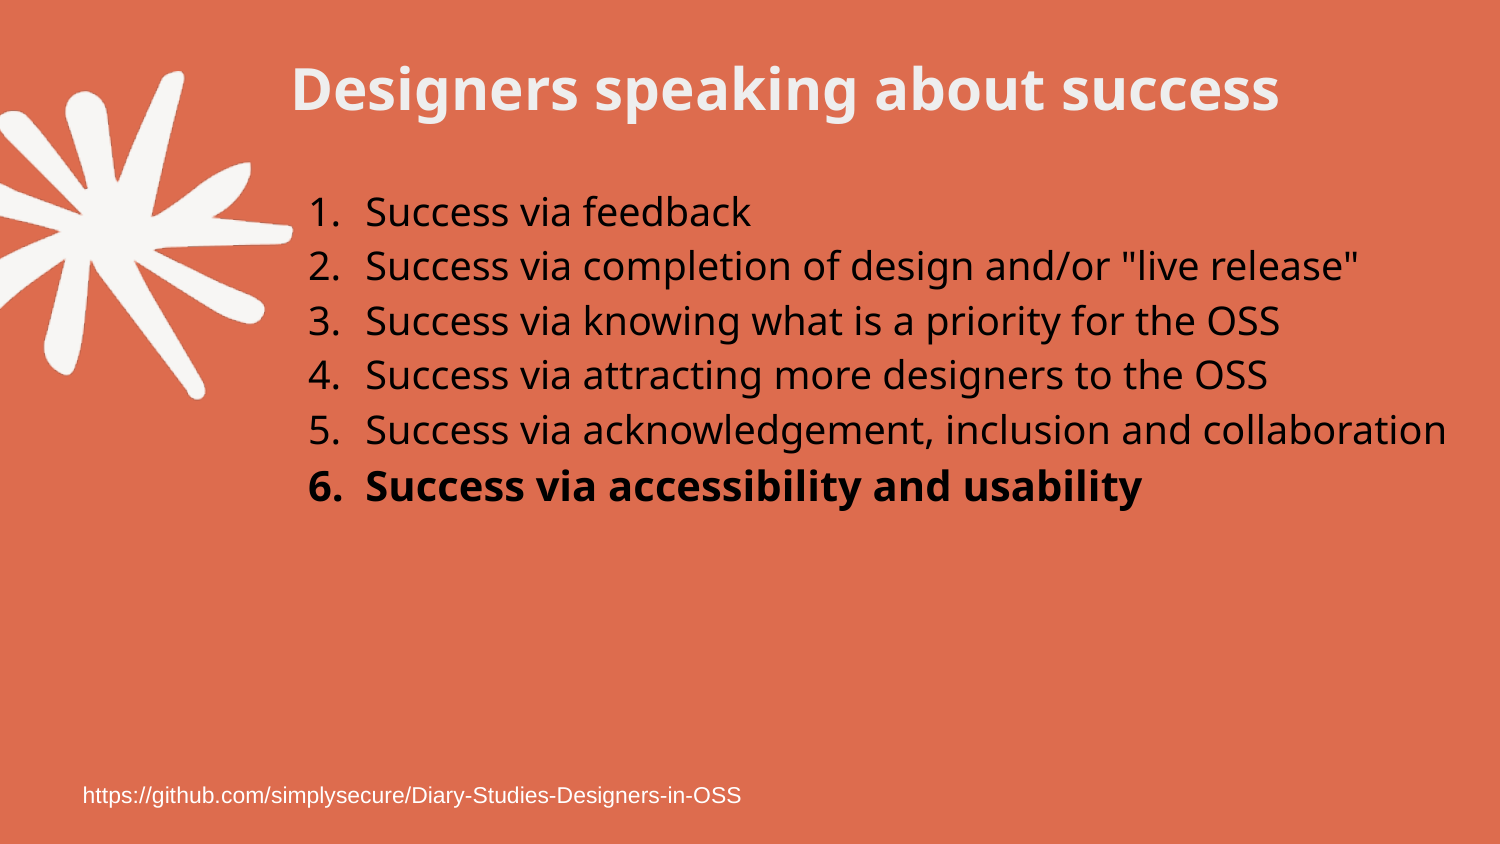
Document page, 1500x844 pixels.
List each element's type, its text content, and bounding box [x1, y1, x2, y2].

picture [0, 76, 337, 423]
text_box Designers speaking about success [275, 36, 1426, 137]
text_box https://github.com/simplysecure/Diary-Studies-Designers-in-OSS [67, 765, 786, 824]
text_box Success via feedback Success via completion of design and/or "live release" Success via knowing what is a priority for the OSS Success via attracting more designers to the OSS Success via acknowledgement, inclusion and collaboration Success via accessibility and usability [275, 164, 1475, 525]
